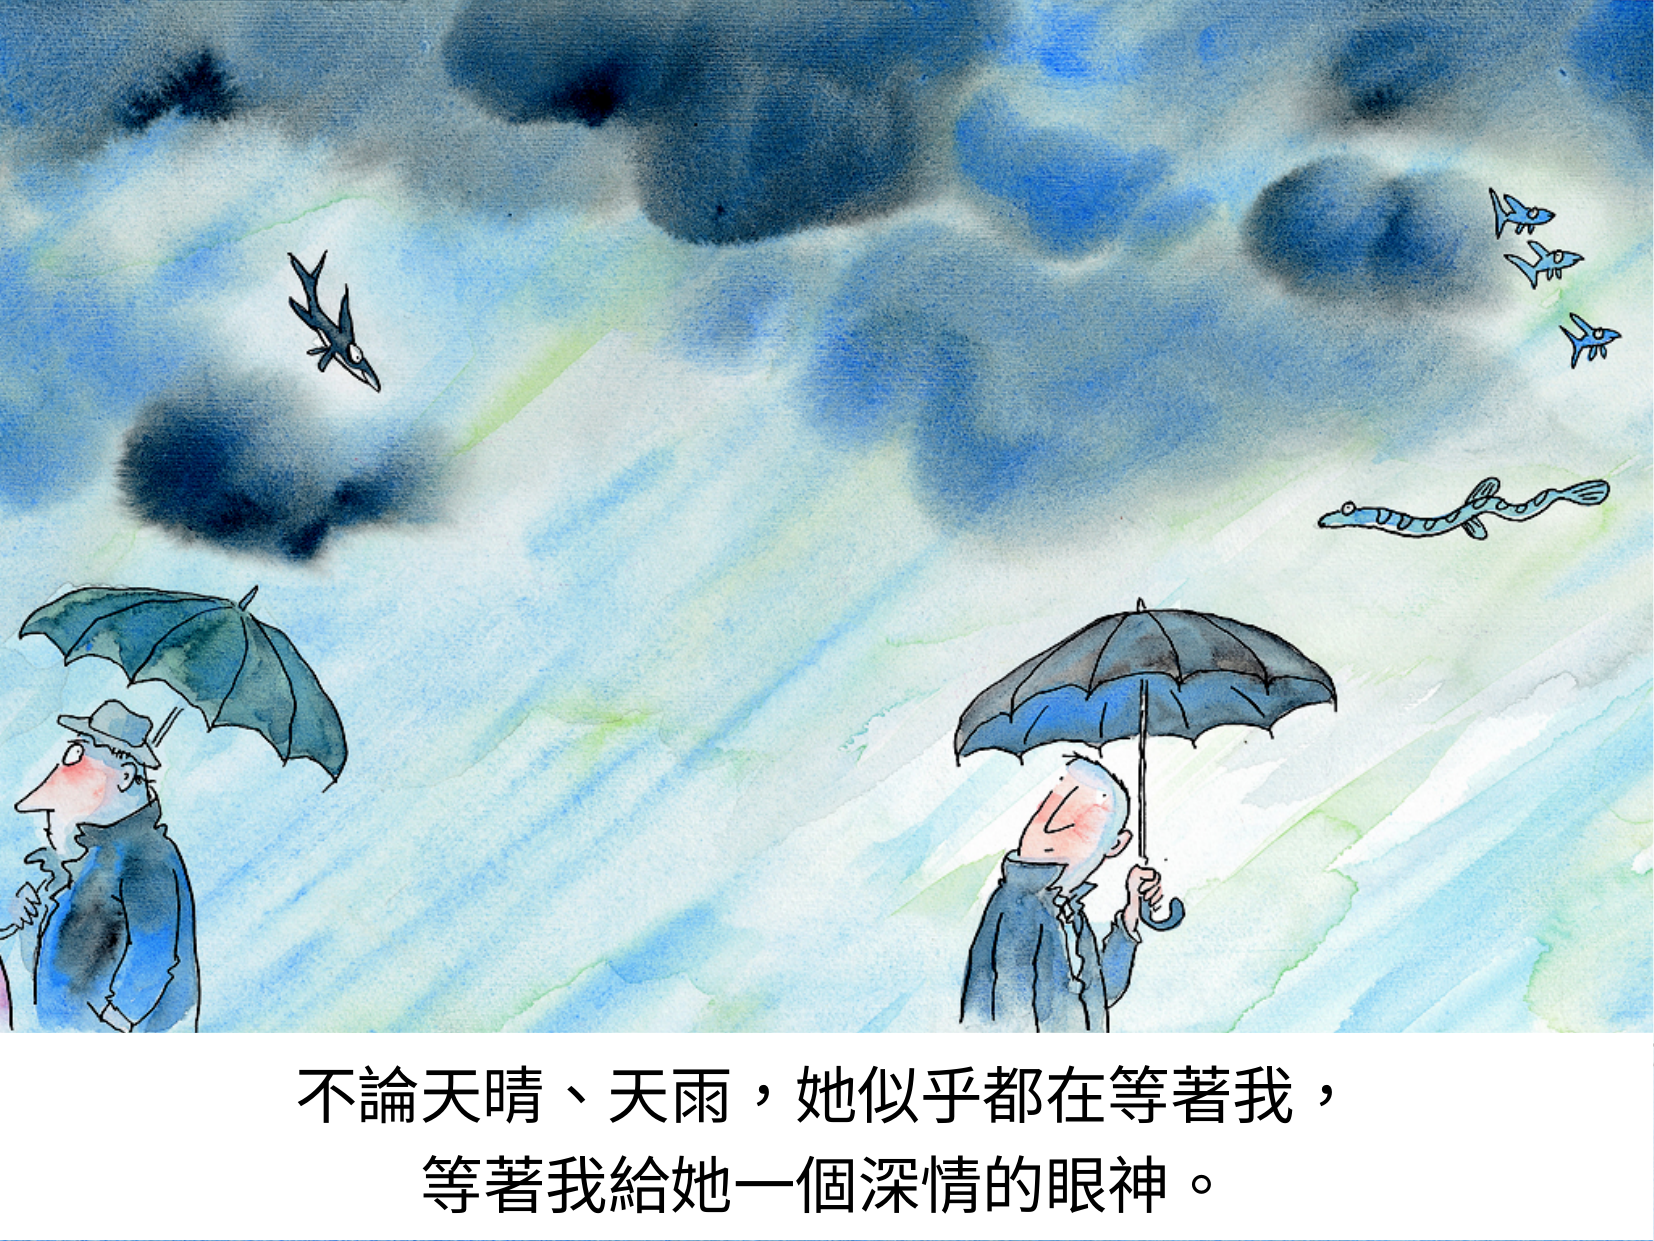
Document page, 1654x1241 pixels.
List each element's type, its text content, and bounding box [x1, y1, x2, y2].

title 不論天晴、天雨，她似乎都在等著我， 等著我給她一個深情的眼神。 [0, 1032, 1654, 1241]
picture [0, 0, 1654, 1032]
